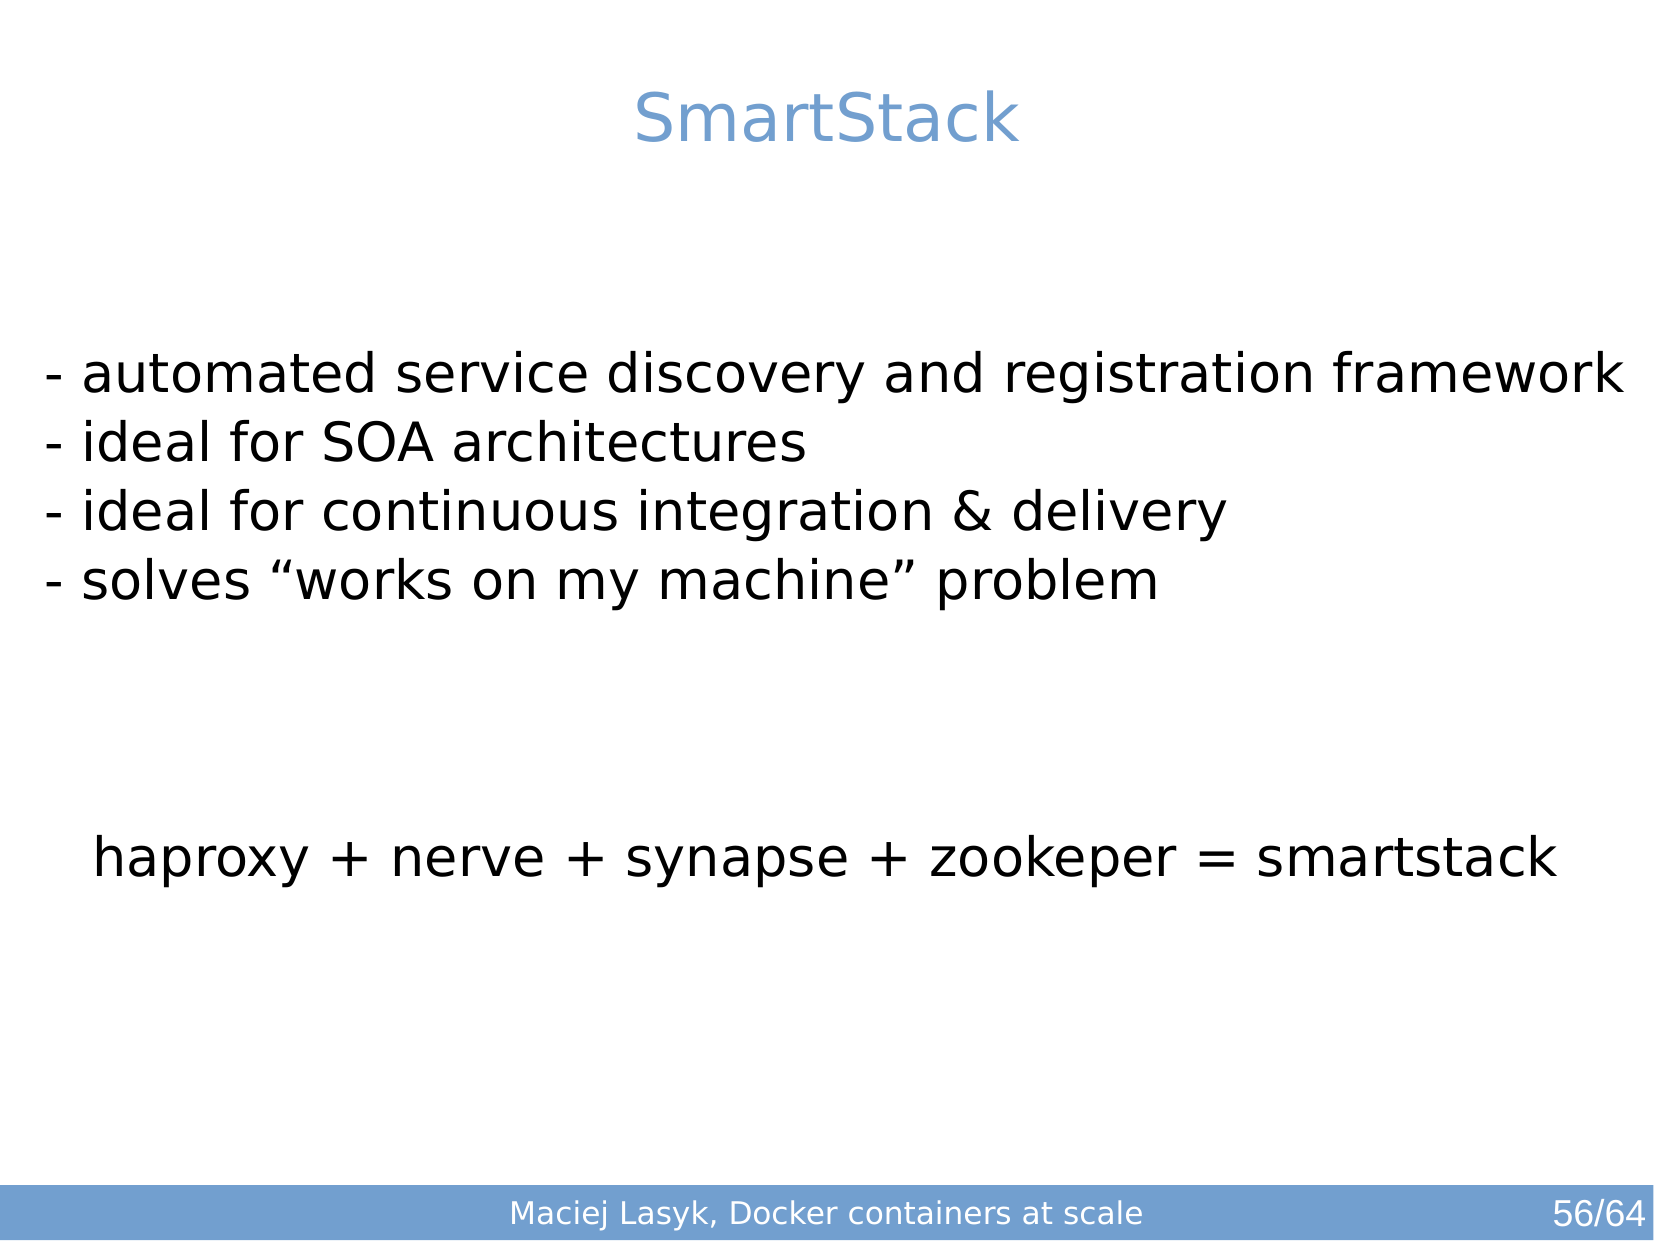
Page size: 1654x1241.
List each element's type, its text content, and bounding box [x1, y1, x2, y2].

text_box 56/64 [1527, 1185, 1654, 1241]
text_box [0, 1185, 1527, 1241]
text_box SmartStack [618, 72, 1036, 166]
text_box - automated service discovery and registration framework - ideal for SOA architectures - ideal for continuous integration & delivery - solves “works on my machine” problem [30, 334, 1643, 639]
text_box haproxy + nerve + synapse + zookeper = smartstack [77, 818, 1577, 897]
text_box Maciej Lasyk, Docker containers at scale [494, 1188, 1160, 1240]
